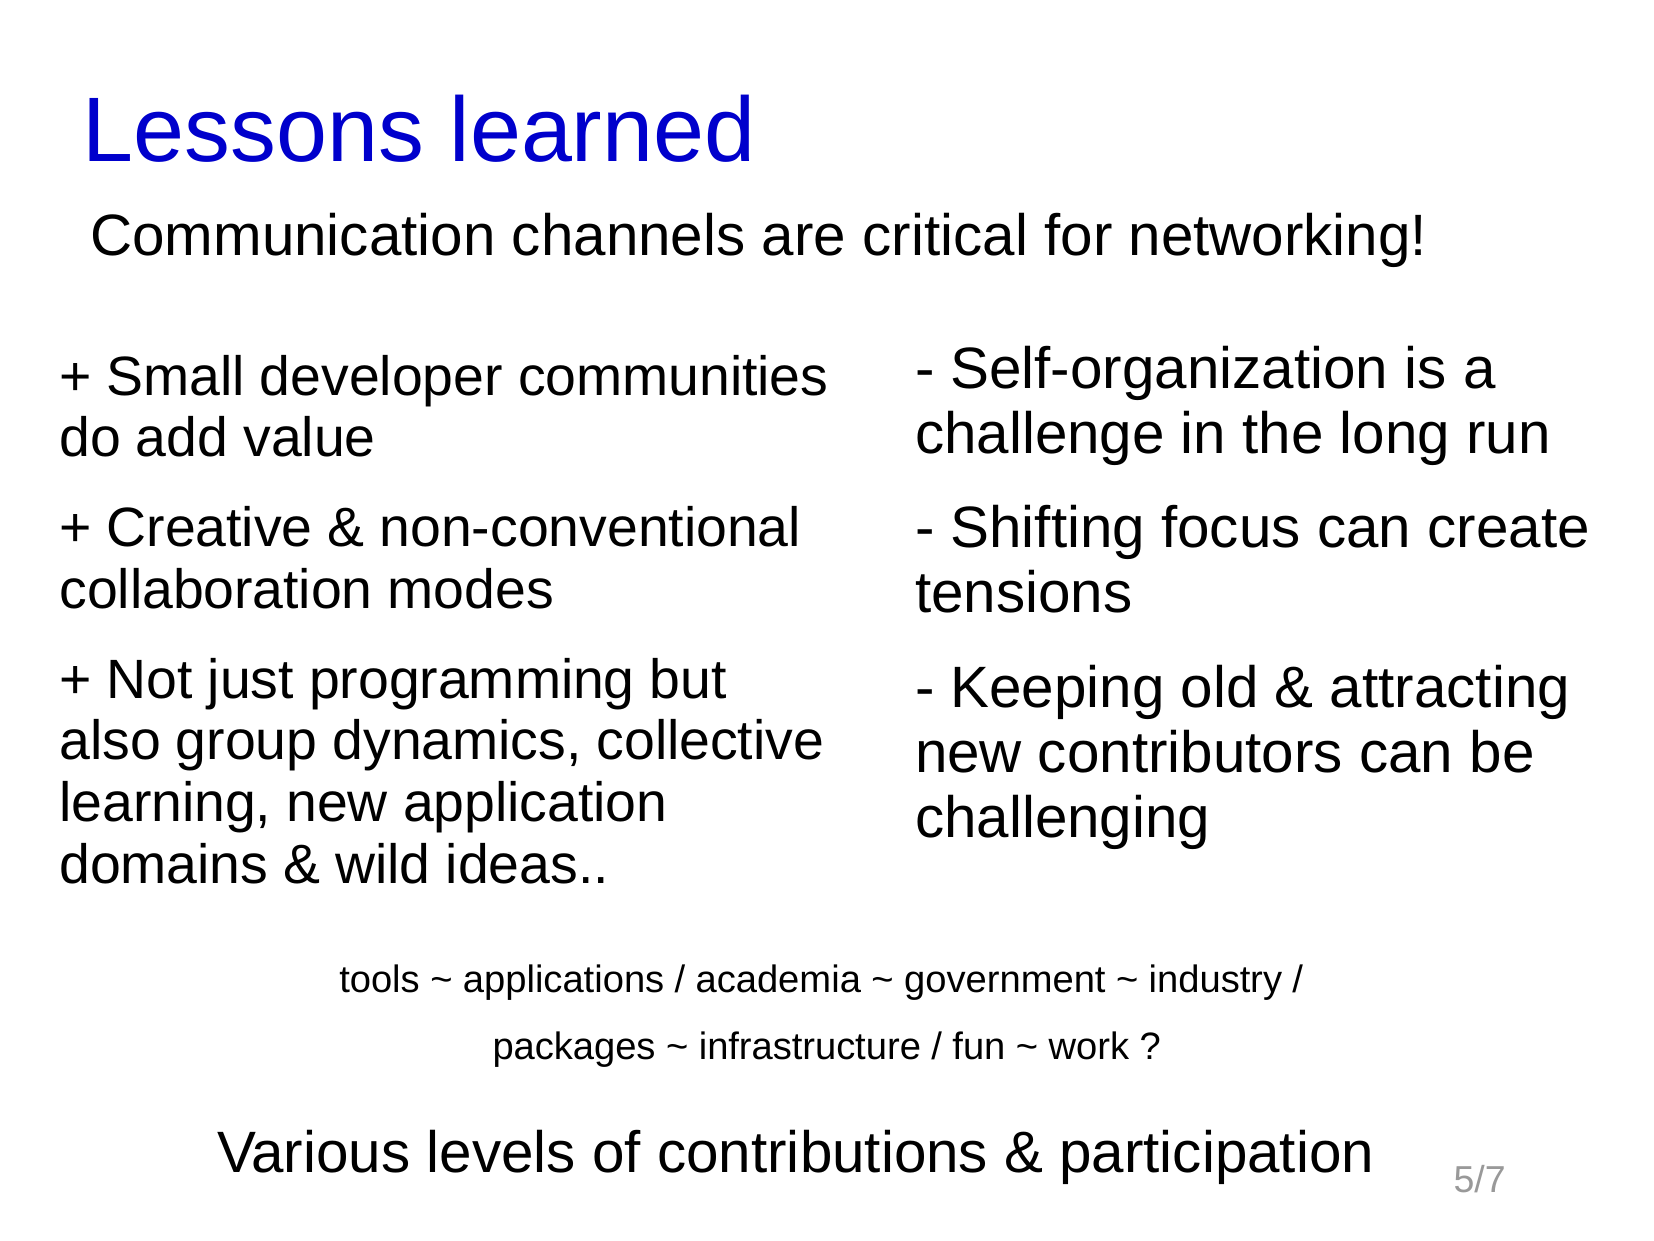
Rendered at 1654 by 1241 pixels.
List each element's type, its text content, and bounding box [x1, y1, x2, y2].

list - Self-organization is a challenge in the long run - Shifting focus can create tensions - Keeping old & attracting new contributors can be challenging [915, 335, 1613, 924]
text_box Communication channels are critical for networking! [75, 195, 1561, 275]
text_box Various levels of contributions & participation [217, 1119, 1406, 1200]
list tools ~ applications / academia ~ government ~ industry / packages ~ infrastructure / fun ~ work ? [319, 958, 1334, 1070]
list + Small developer communities do add value + Creative & non-conventional collaboration modes + Not just programming but also group dynamics, collective learning, new application domains & wild ideas.. [59, 345, 841, 946]
title Lessons learned [82, 78, 1571, 181]
text_box <number>/7 [1438, 1150, 1654, 1210]
